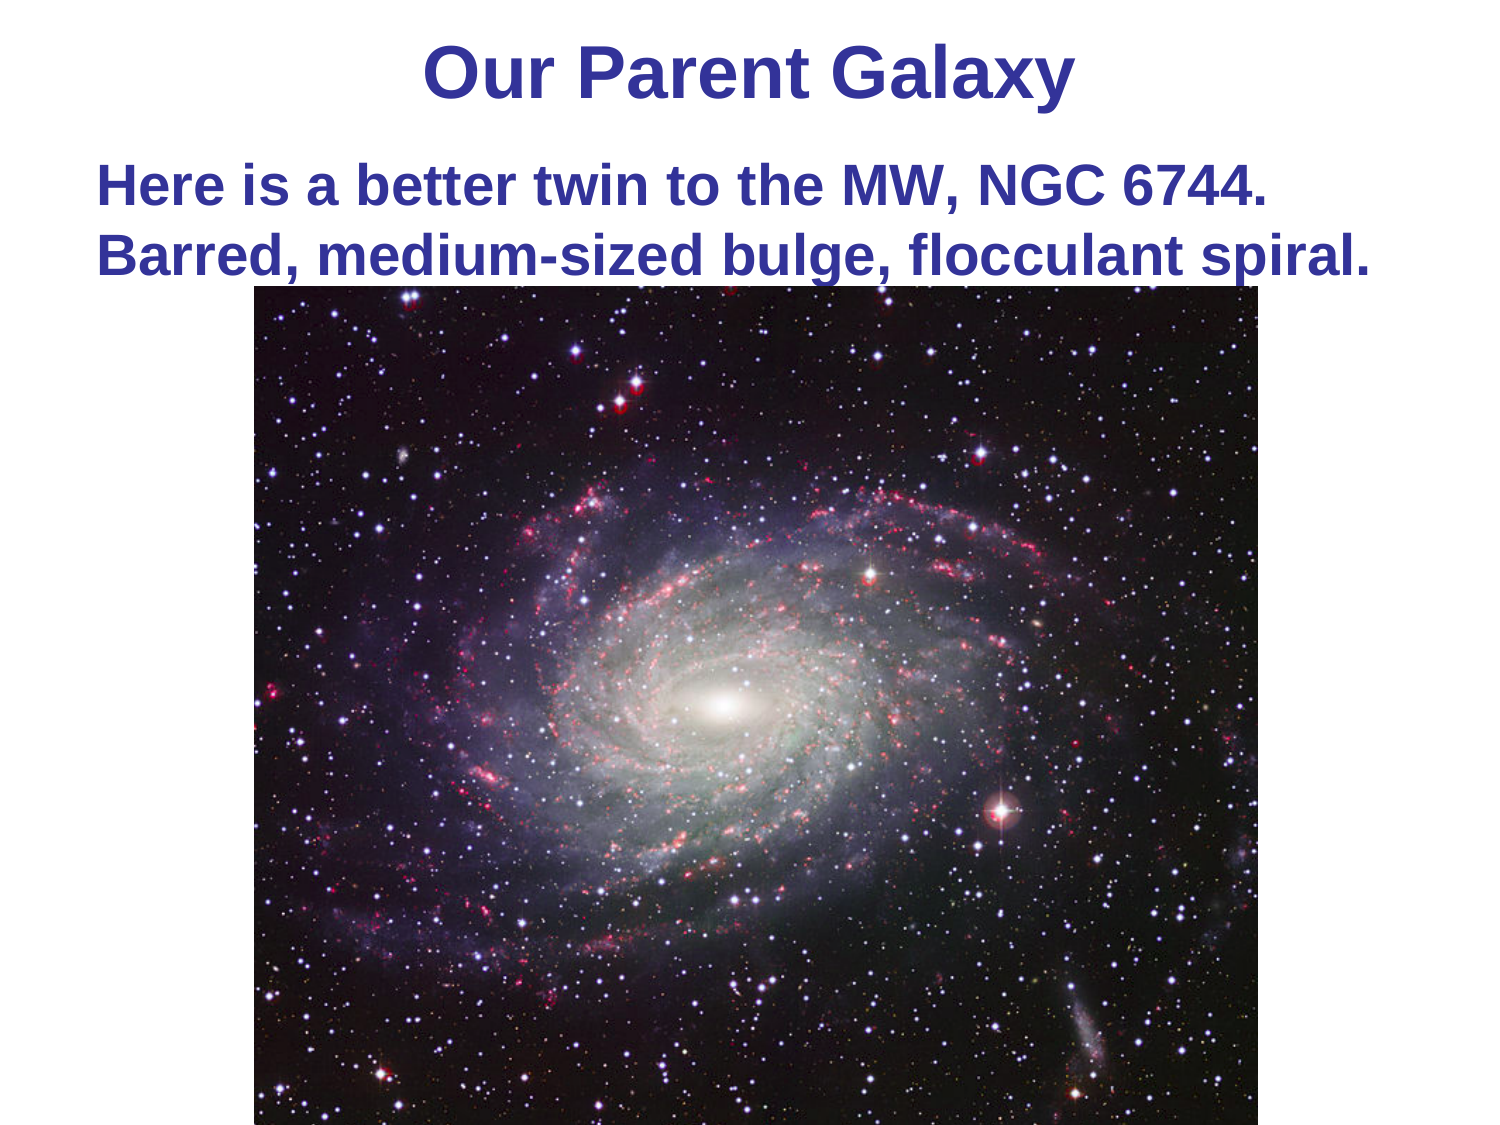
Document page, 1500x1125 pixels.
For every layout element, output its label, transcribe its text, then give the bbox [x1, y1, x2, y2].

text_box Here is a better twin to the MW, NGC 6744. Barred, medium-sized bulge, flocculant spiral. [81, 139, 1407, 295]
title Our Parent Galaxy [75, 0, 1426, 138]
picture [254, 286, 1258, 1125]
